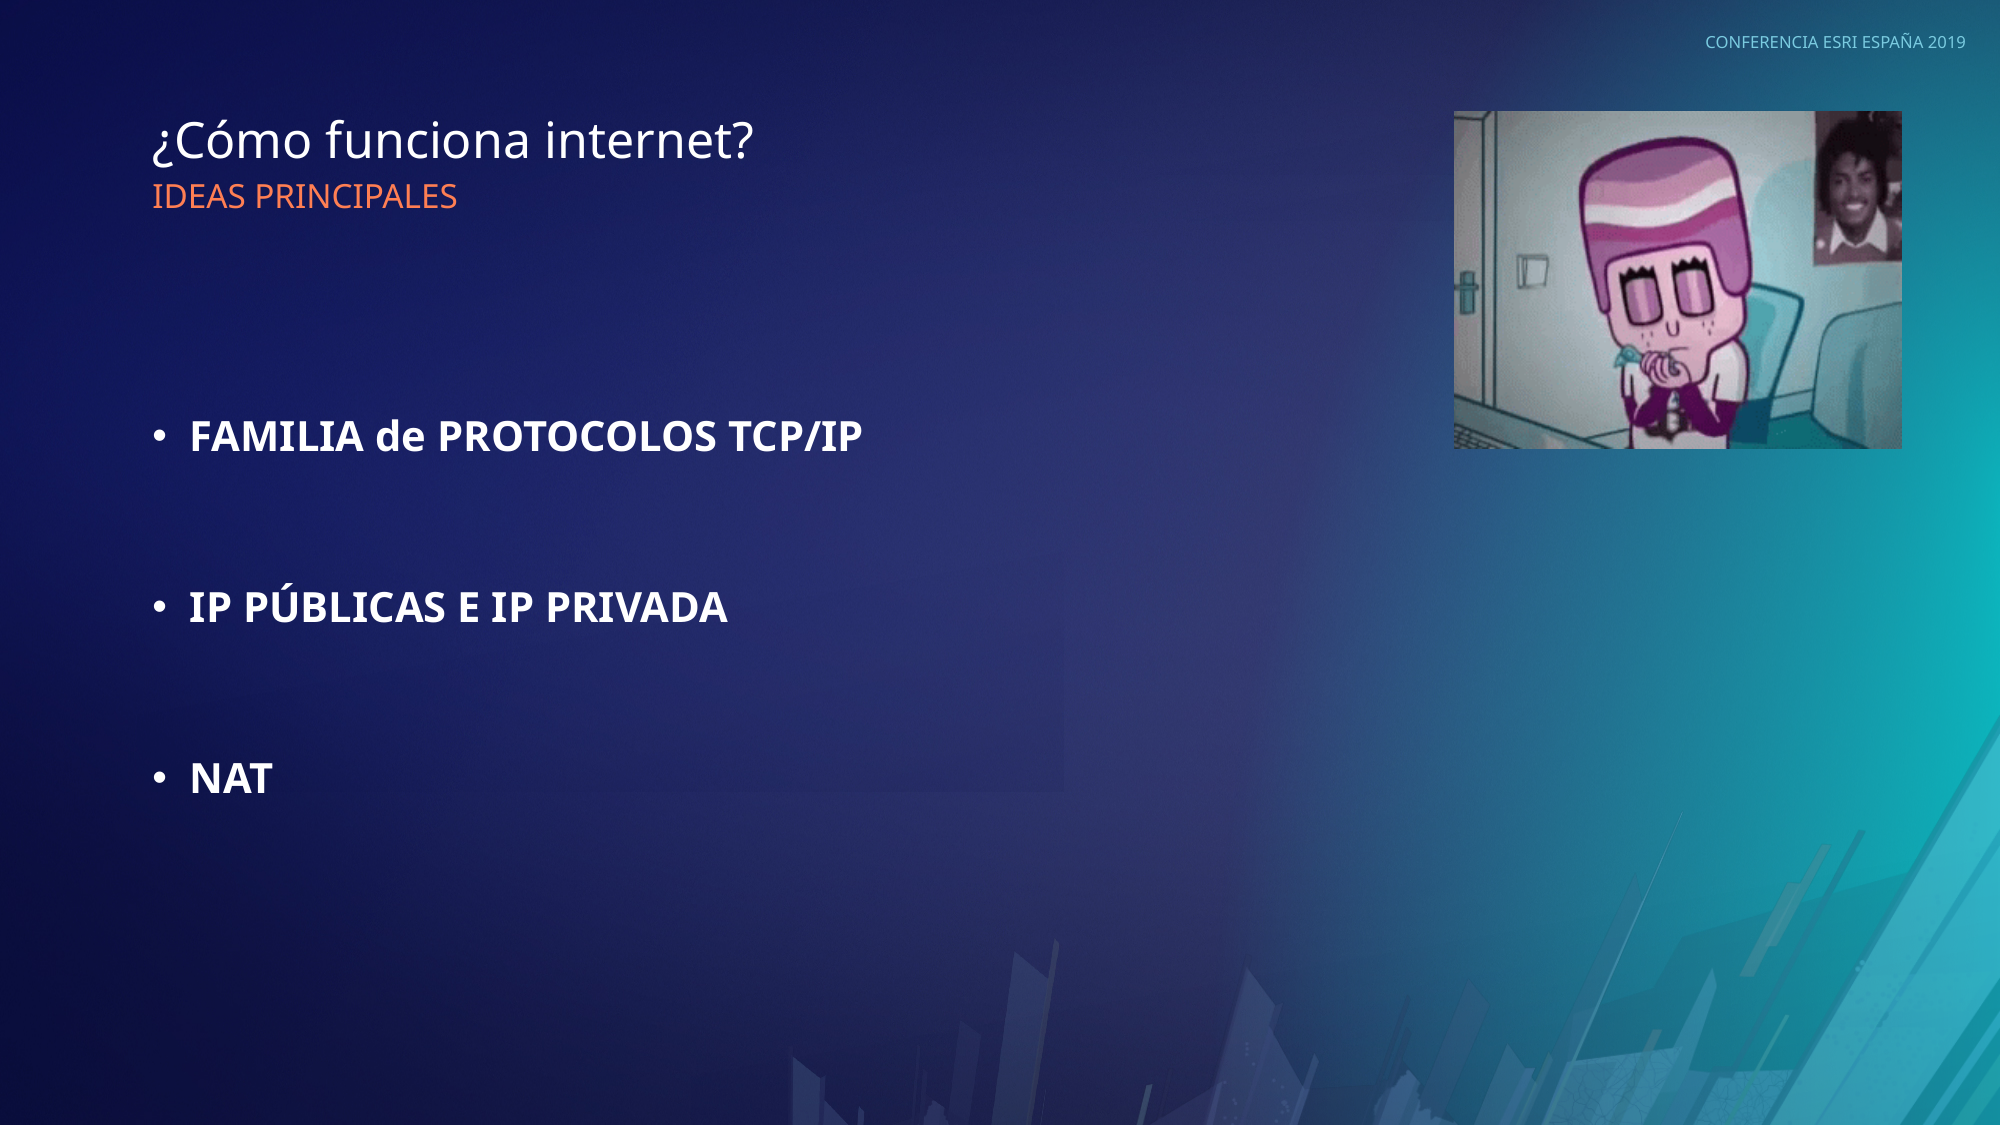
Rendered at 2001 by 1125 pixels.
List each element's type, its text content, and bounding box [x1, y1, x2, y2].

picture [0, 0, 2000, 1125]
title ¿Cómo funciona internet? [137, 110, 1863, 174]
list IDEAS PRINCIPALES [137, 174, 1454, 221]
list FAMILIA de PROTOCOLOS TCP/IP IP PÚBLICAS E IP PRIVADA NAT [137, 249, 1063, 792]
